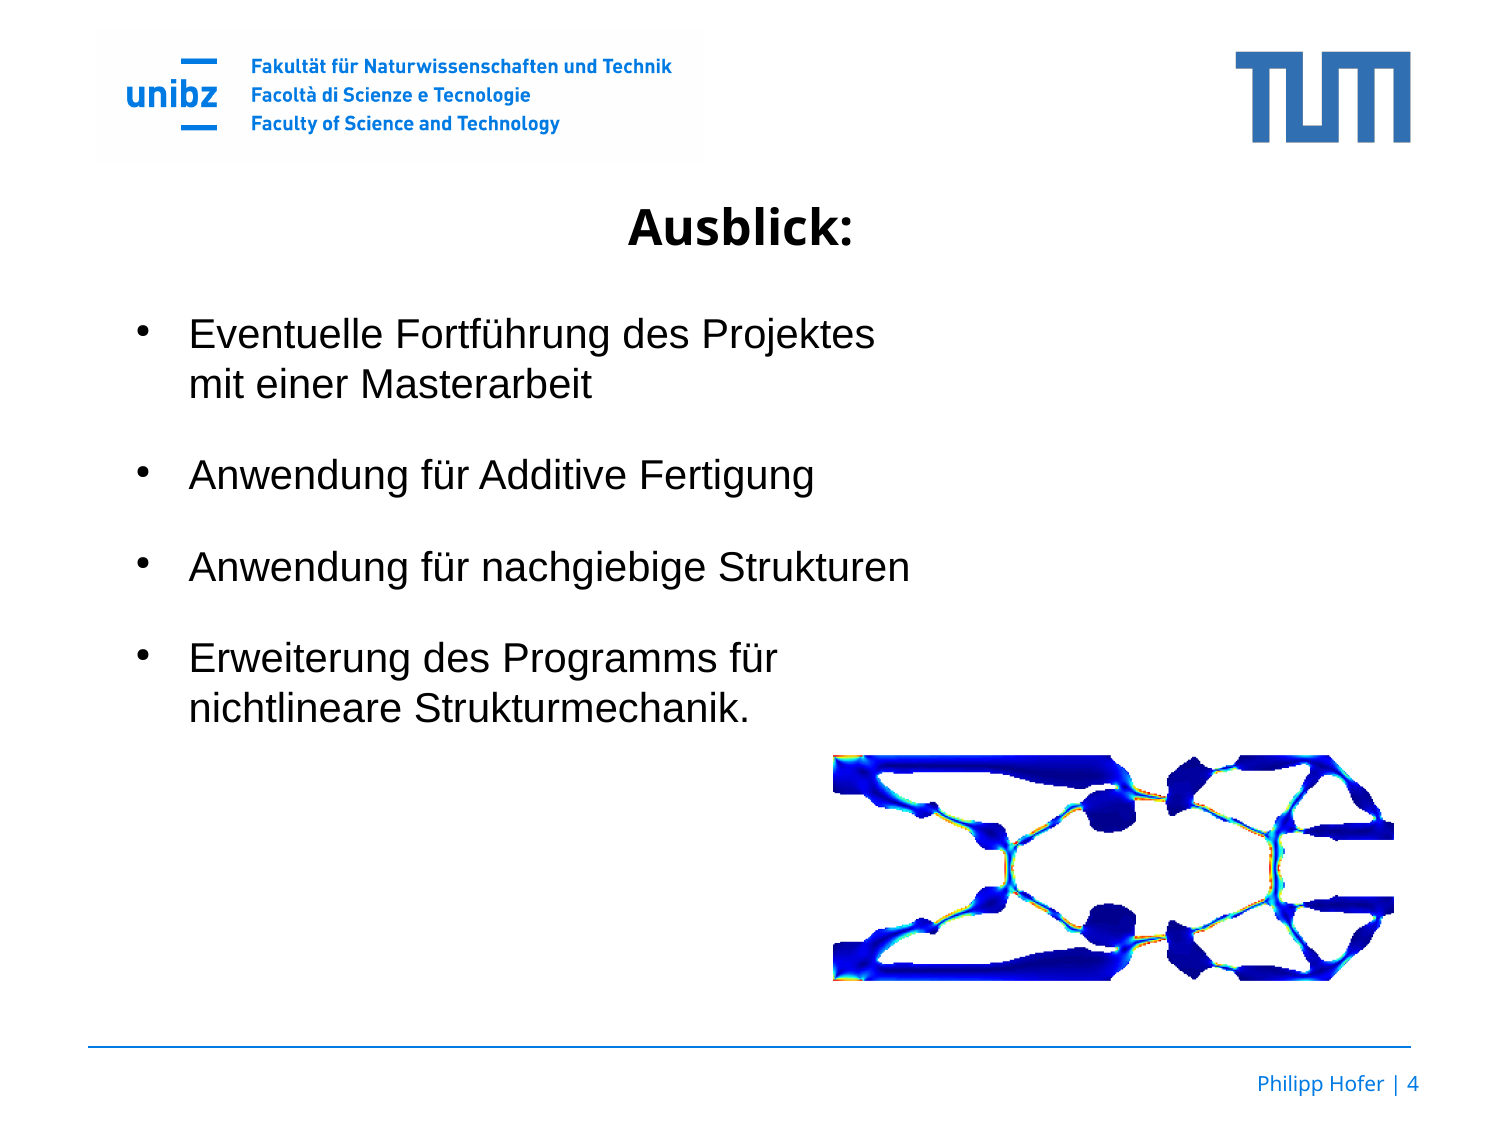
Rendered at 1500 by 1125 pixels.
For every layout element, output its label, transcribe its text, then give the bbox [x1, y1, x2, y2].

text_box Ausblick: [103, 137, 1397, 300]
picture [1145, 0, 1500, 233]
picture [833, 755, 1394, 981]
text_box Eventuelle Fortführung des Projektes mit einer Masterarbeit Anwendung für Additive Fertigung Anwendung für nachgiebige Strukturen Erweiterung des Programms für nichtlineare Strukturmechanik. [103, 299, 945, 1035]
picture [97, 28, 703, 164]
